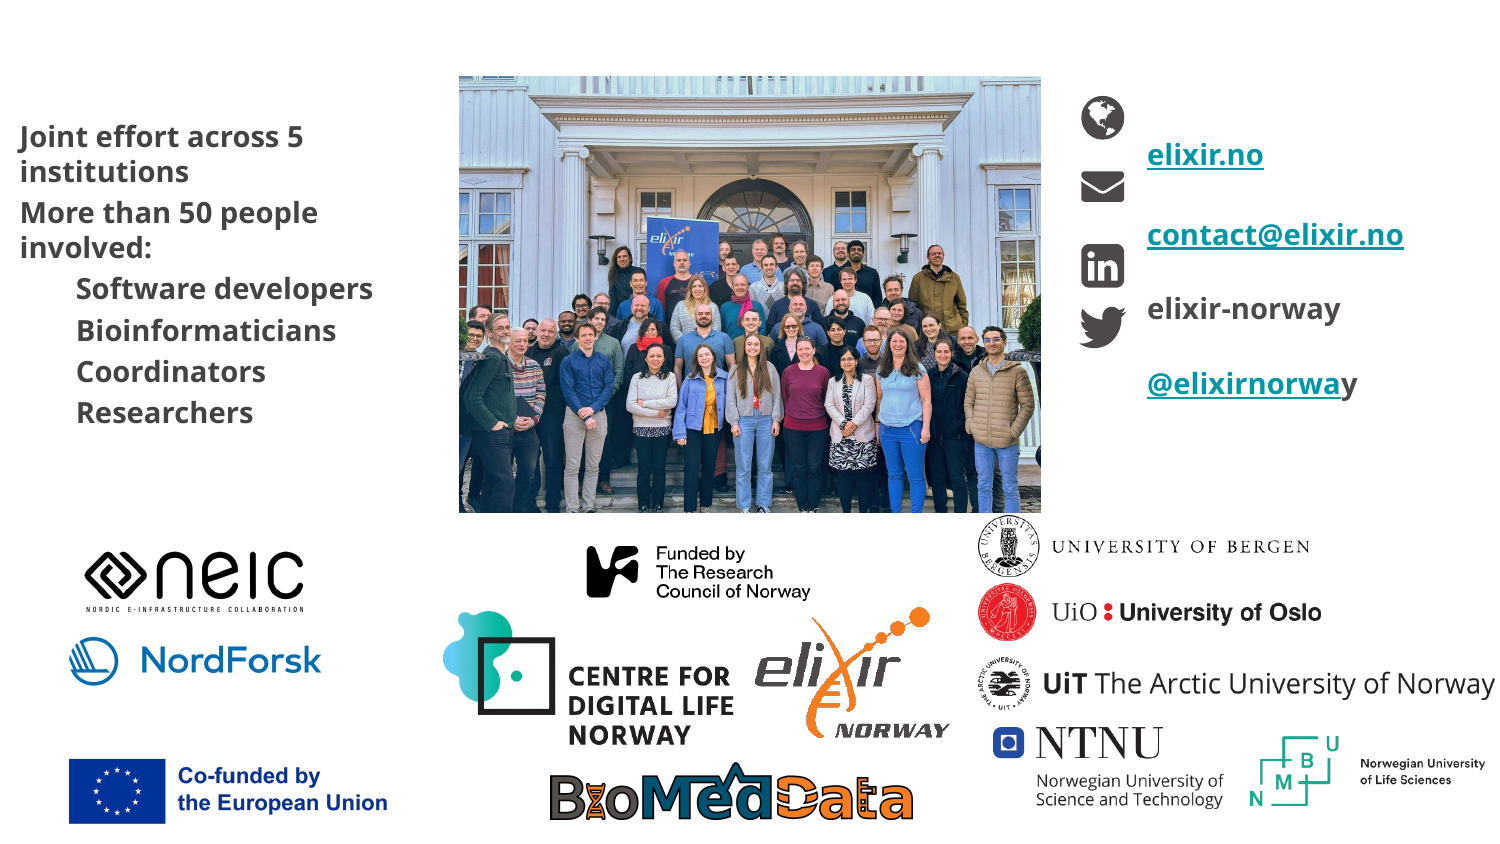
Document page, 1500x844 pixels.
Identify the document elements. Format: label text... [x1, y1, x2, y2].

picture [1250, 736, 1485, 806]
text_box [1081, 244, 1125, 288]
picture [84, 551, 303, 612]
picture [978, 583, 1321, 641]
picture [63, 631, 325, 692]
picture [443, 76, 1041, 749]
picture [978, 657, 1495, 710]
text_box [1081, 95, 1125, 140]
picture [978, 515, 1309, 577]
text_box [1081, 171, 1125, 191]
text_box Joint effort across 5 institutions More than 50 people involved: Software developers Bioinformaticians Coordinators Researchers [19, 84, 444, 392]
text_box [1081, 181, 1125, 202]
text_box elixir.no contact@elixir.no elixir-norway @elixirnorway [1135, 91, 1500, 477]
picture [63, 753, 400, 829]
picture [993, 727, 1224, 809]
picture [550, 762, 913, 820]
text_box [1079, 306, 1127, 349]
